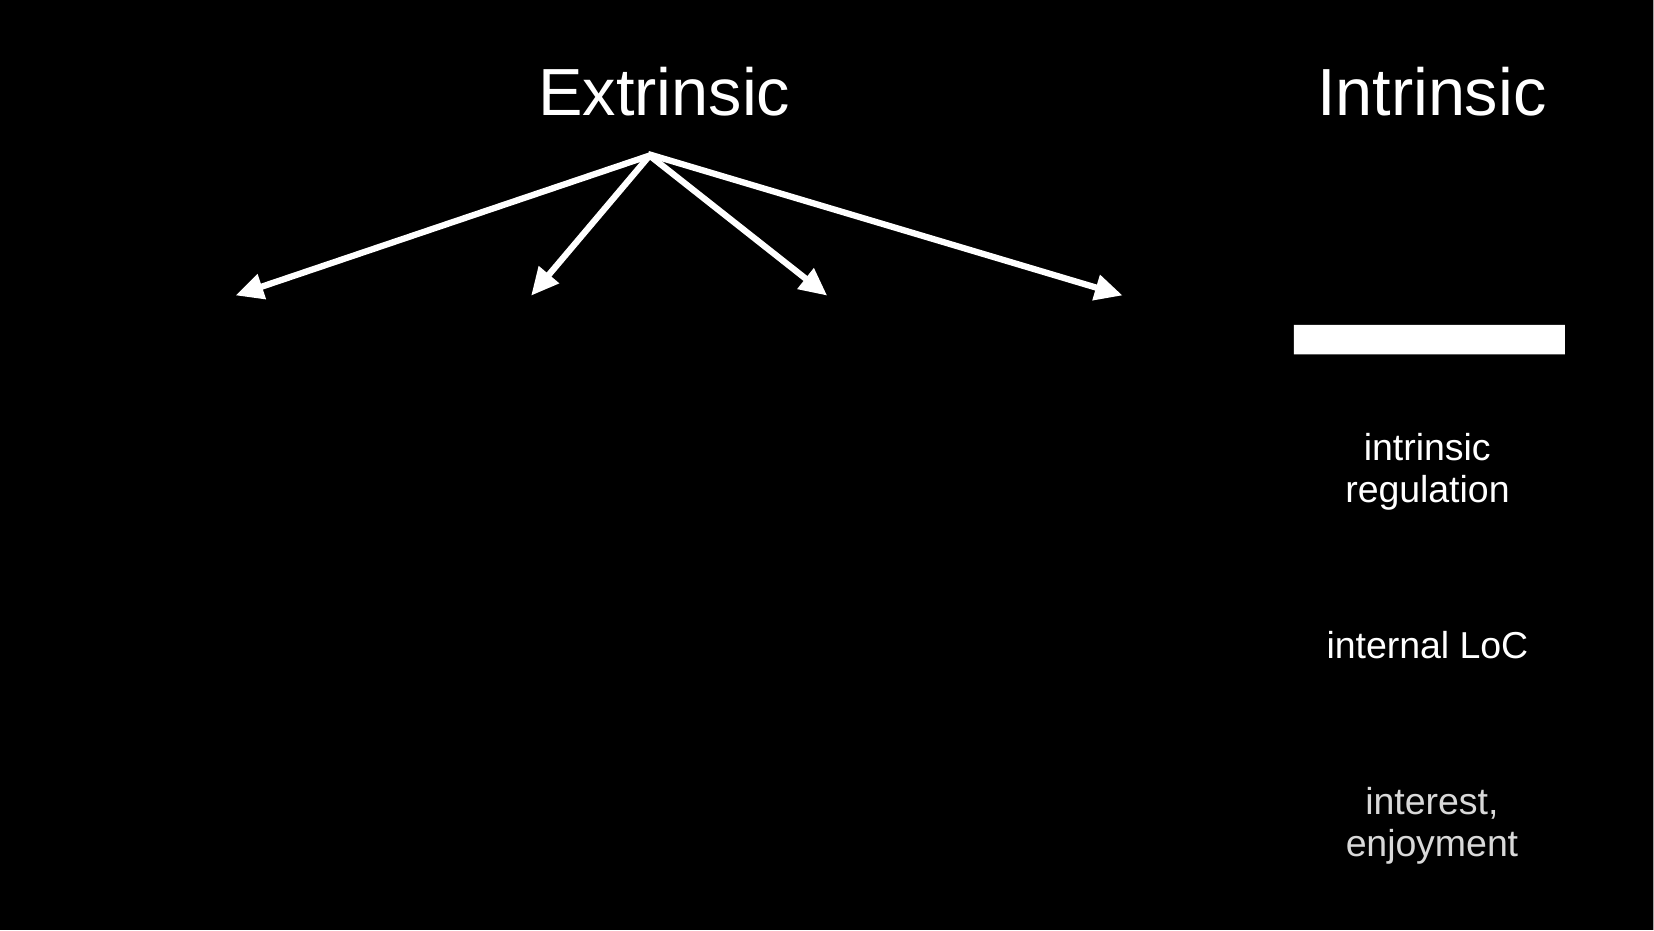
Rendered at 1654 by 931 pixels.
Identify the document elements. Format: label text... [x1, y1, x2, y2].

list interest, enjoyment [1299, 759, 1565, 886]
list Intrinsic [1299, 29, 1565, 156]
list Extrinsic [531, 29, 798, 156]
list intrinsic regulation [1294, 405, 1561, 532]
list internal LoC [1294, 582, 1561, 709]
text_box [1293, 324, 1565, 355]
